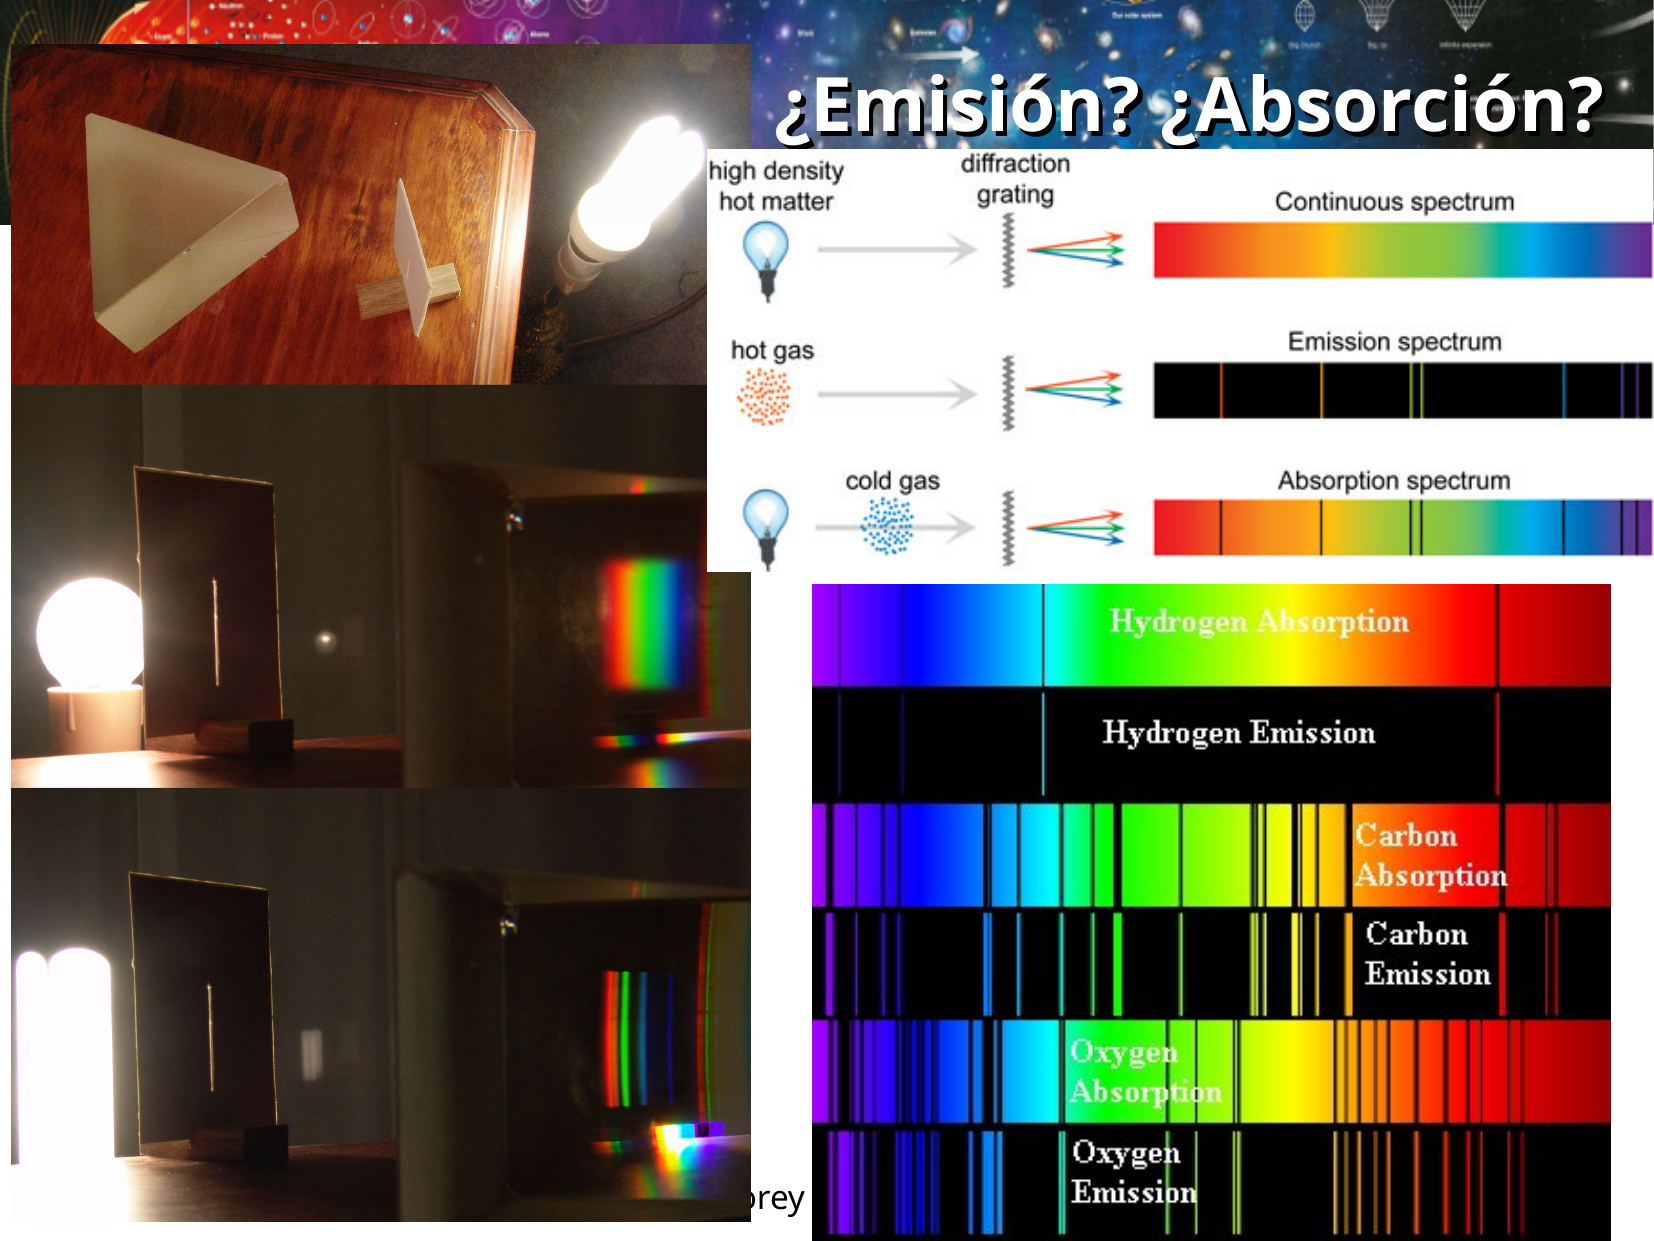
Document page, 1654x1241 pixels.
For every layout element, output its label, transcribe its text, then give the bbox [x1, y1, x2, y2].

picture [0, 0, 1654, 1222]
picture [812, 584, 1611, 1241]
title ¿Emisión? ¿Absorción? [45, 15, 1606, 149]
